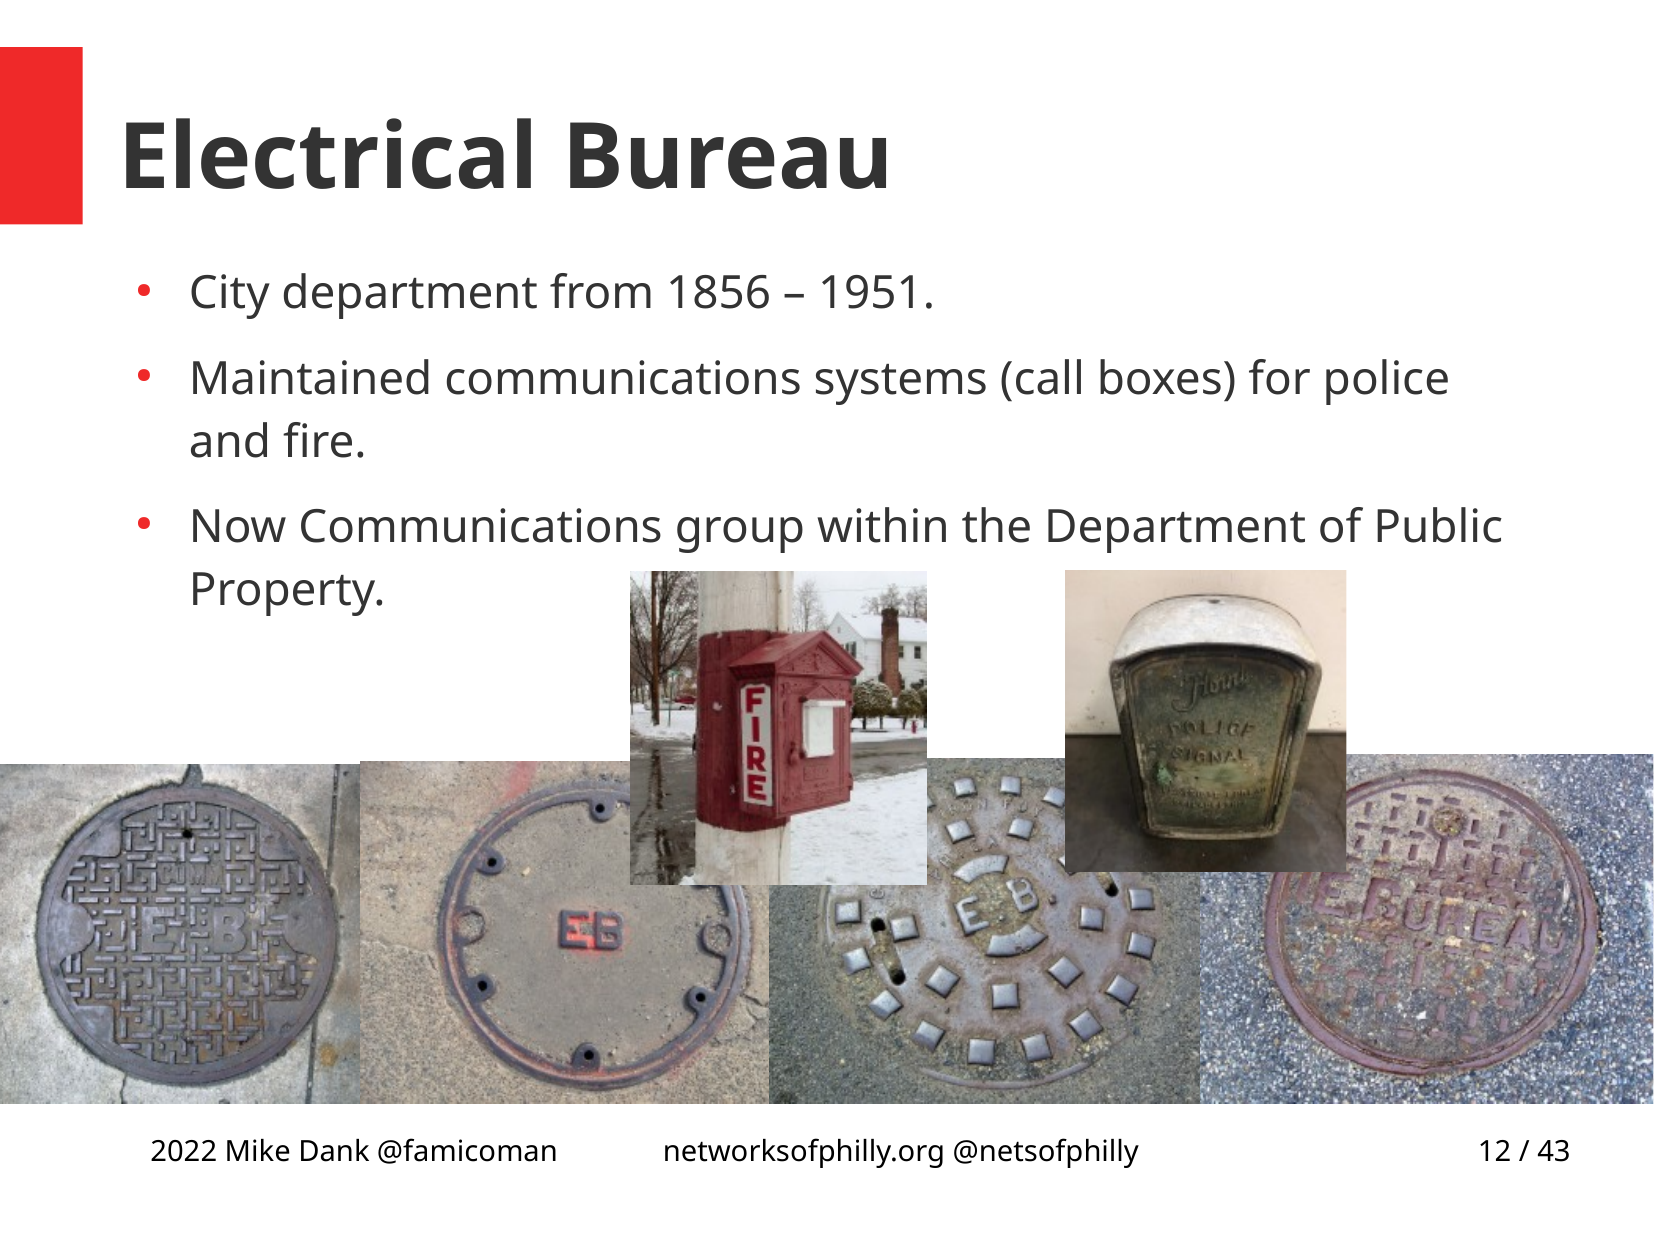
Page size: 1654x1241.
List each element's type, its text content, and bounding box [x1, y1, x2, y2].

picture [0, 570, 1654, 1104]
title Electrical Bureau [118, 49, 1571, 257]
list City department from 1856 – 1951. Maintained communications systems (call boxes) for police and fire. Now Communications group within the Department of Public Property. [118, 259, 1536, 764]
